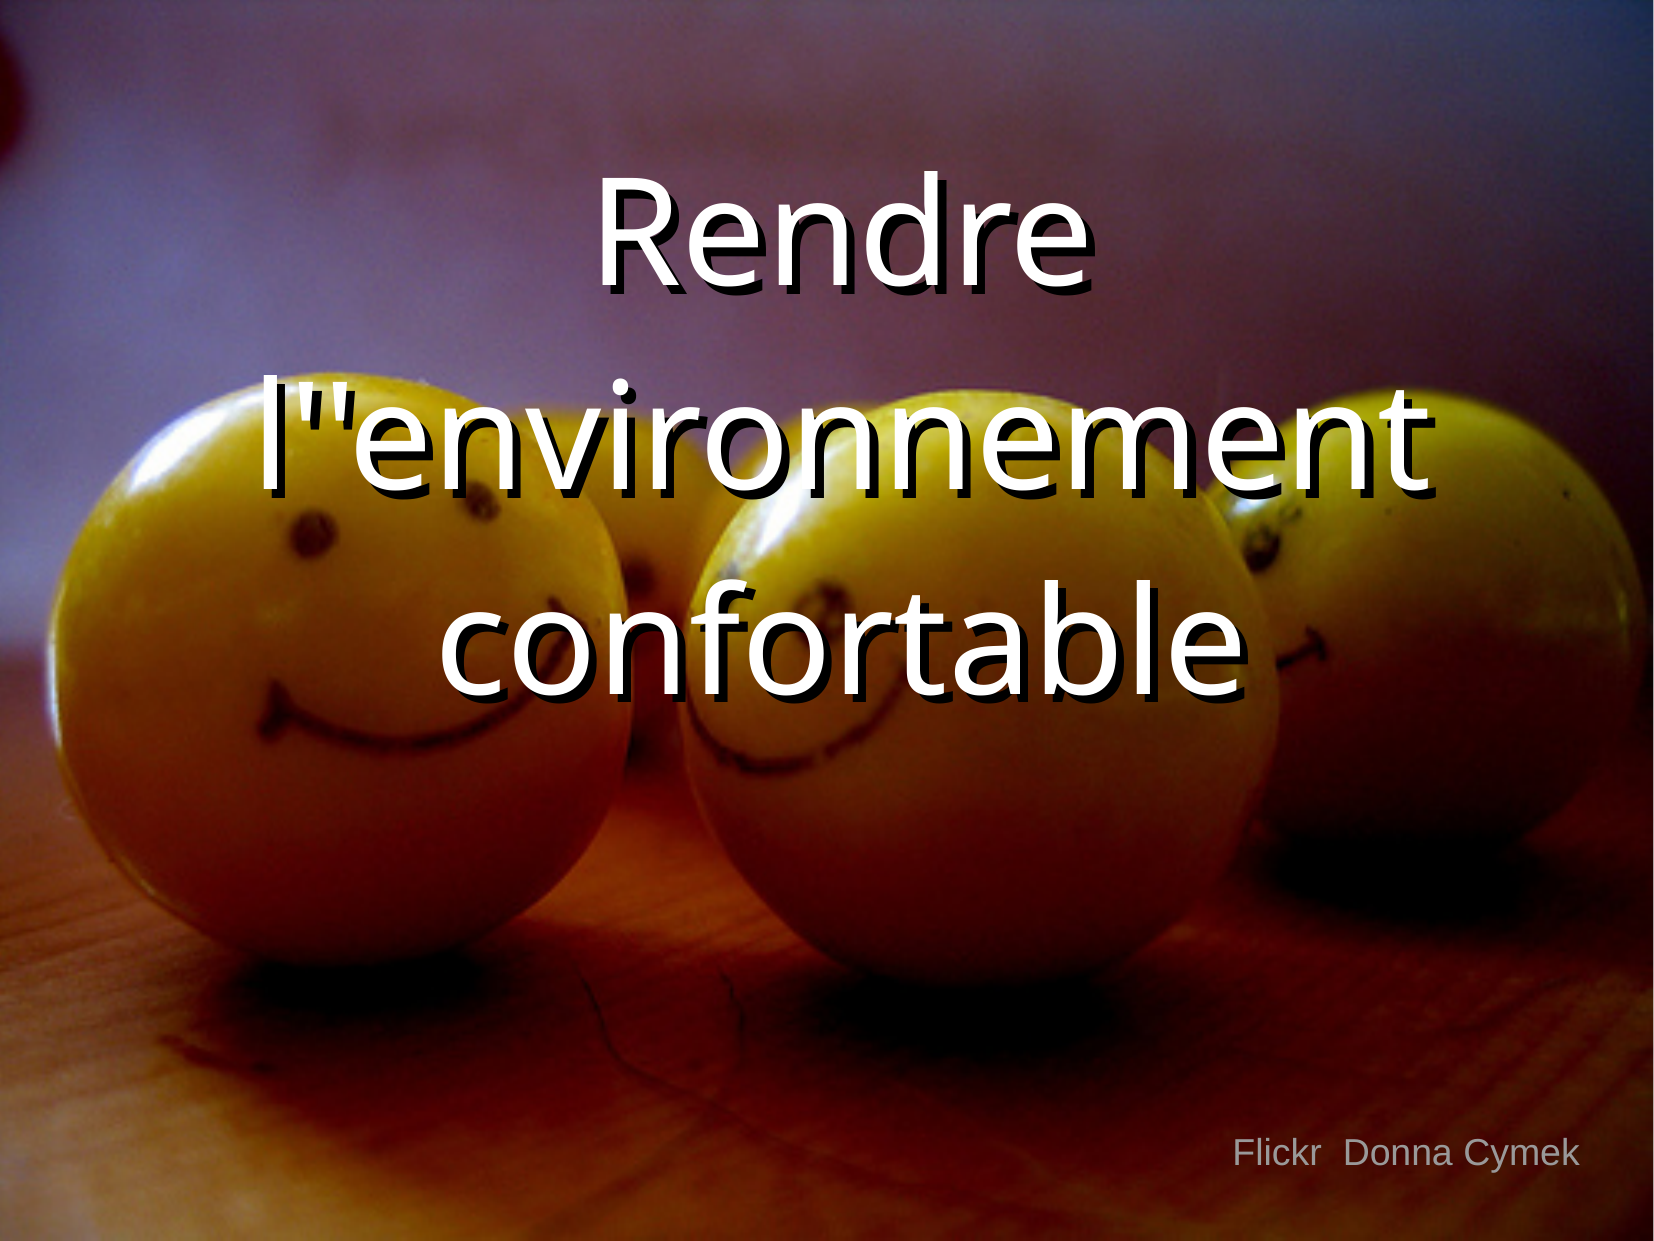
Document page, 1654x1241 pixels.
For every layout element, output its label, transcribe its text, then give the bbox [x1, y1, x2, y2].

picture [0, 0, 1654, 1241]
text_box Rendre l''environnement confortable [88, 118, 1595, 478]
text_box Flickr Donna Cymek [1207, 1124, 1595, 1182]
